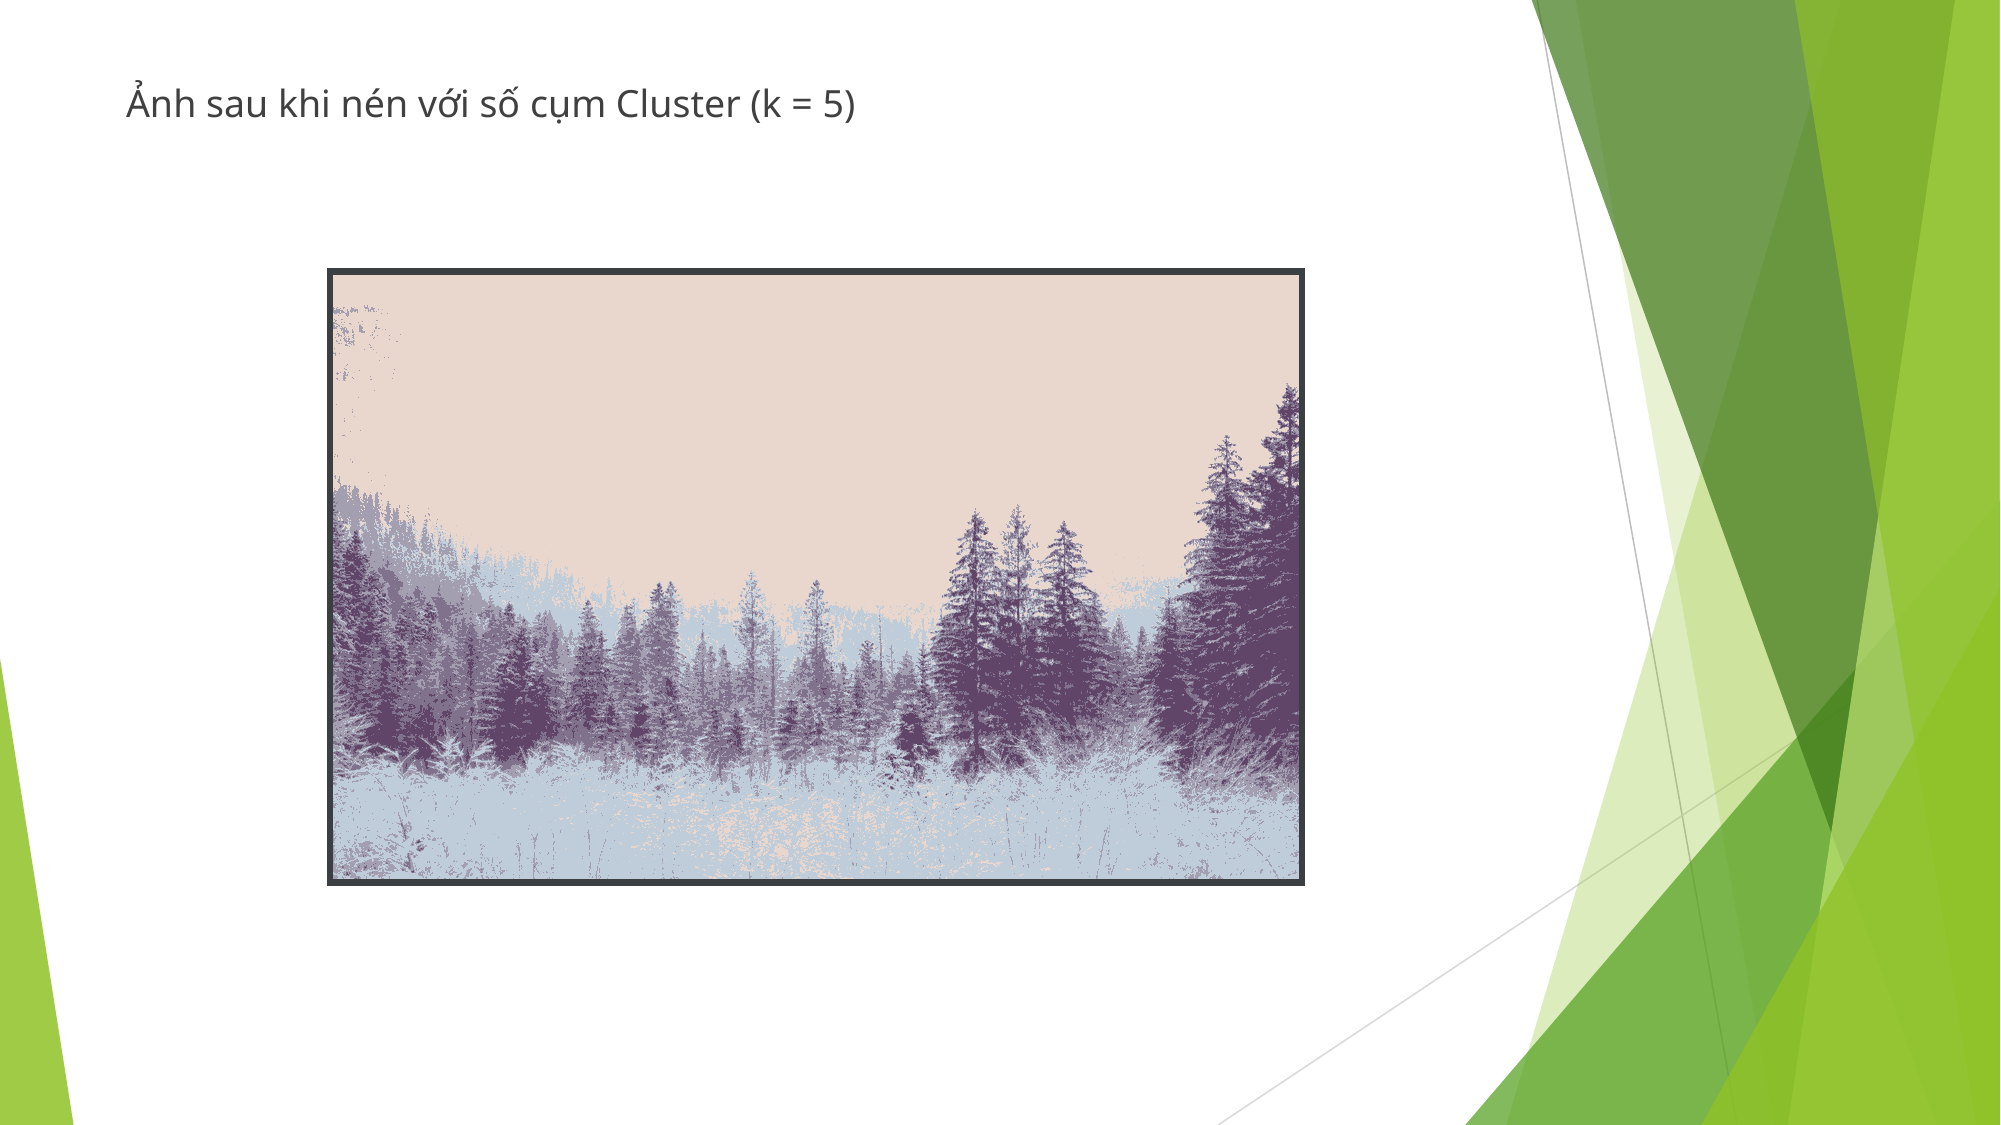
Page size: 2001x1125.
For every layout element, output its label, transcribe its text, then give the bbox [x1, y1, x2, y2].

list Ảnh sau khi nén với số cụm Cluster (k = 5) [111, 72, 1522, 992]
picture [327, 268, 1305, 886]
